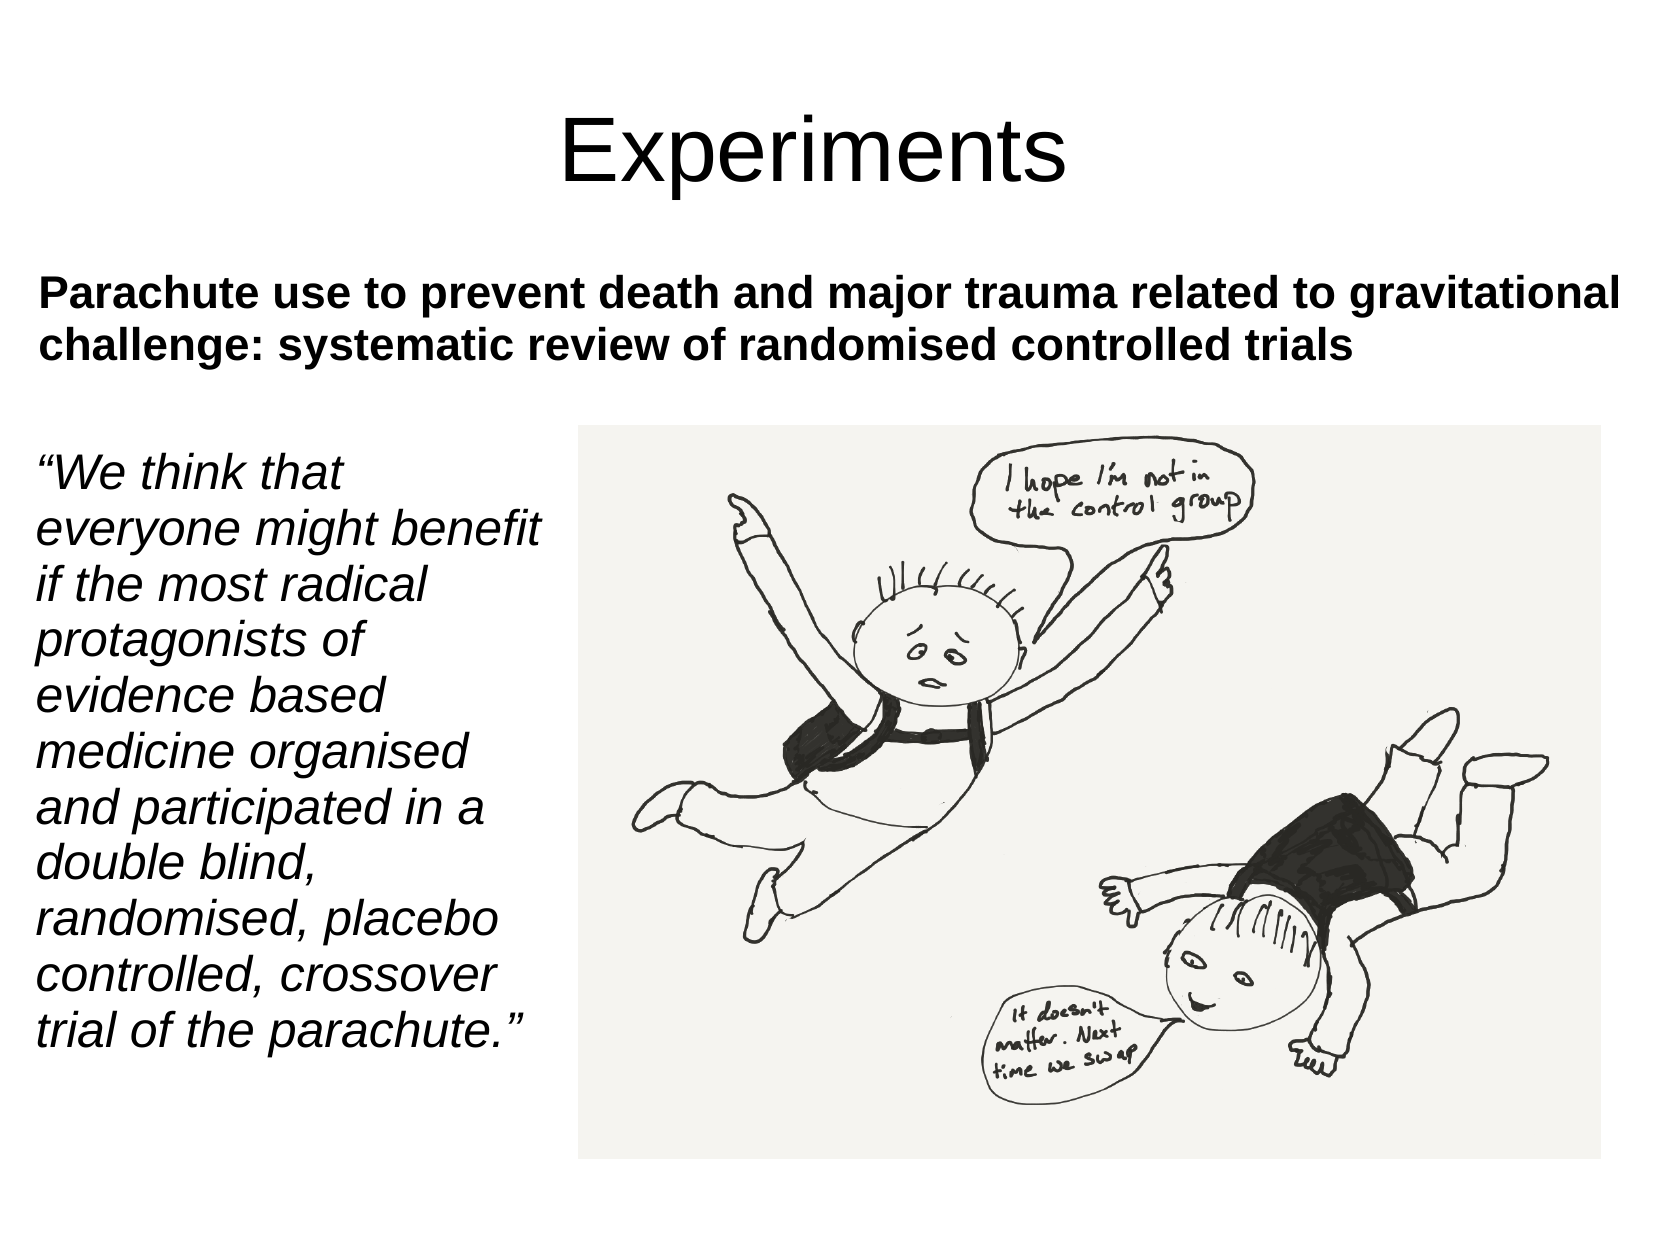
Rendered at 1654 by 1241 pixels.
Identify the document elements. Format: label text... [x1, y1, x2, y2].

title Experiments [82, 59, 1571, 259]
picture [578, 425, 1601, 1159]
text_box “We think that everyone might benefit if the most radical protagonists of evidence based medicine organised and participated in a double blind, randomised, placebo controlled, crossover trial of the parachute.” [20, 437, 567, 1066]
text_box Parachute use to prevent death and major trauma related to gravitational challenge: systematic review of randomised controlled trials [23, 259, 1654, 426]
